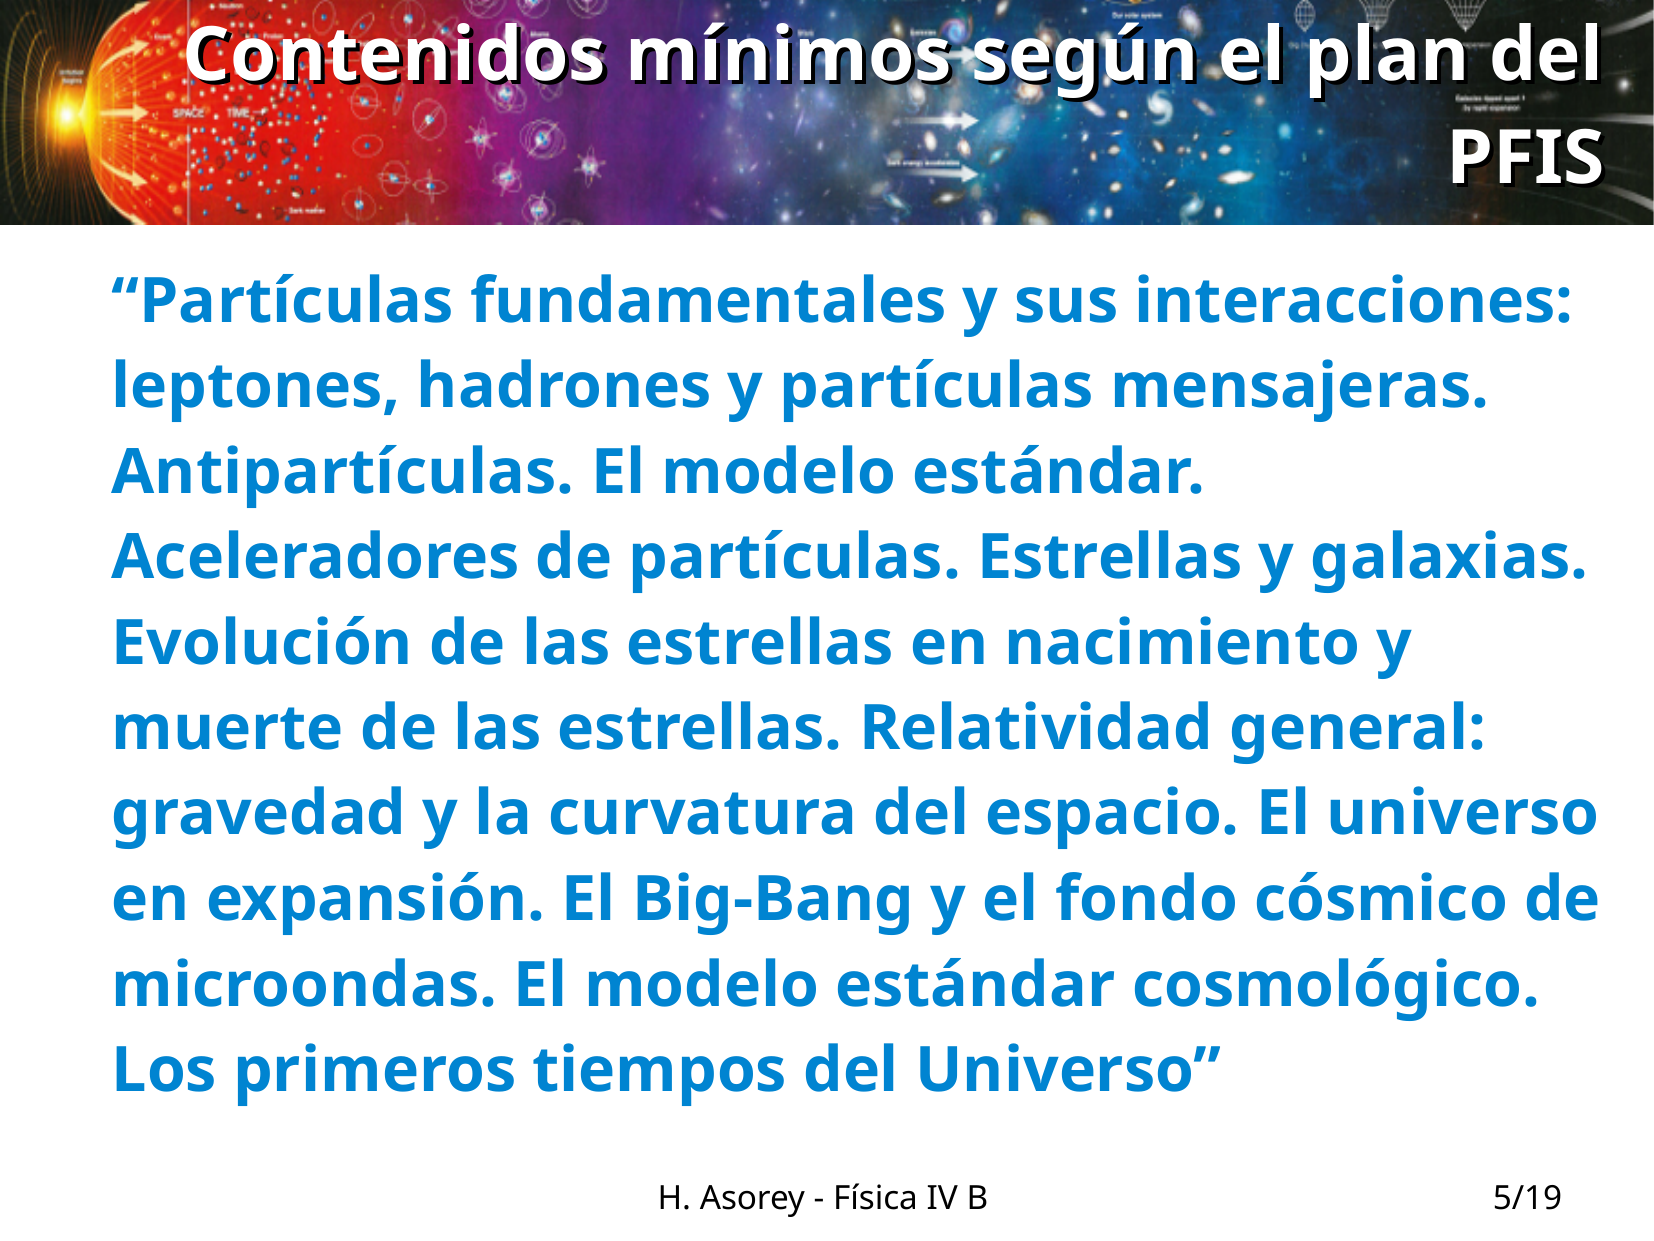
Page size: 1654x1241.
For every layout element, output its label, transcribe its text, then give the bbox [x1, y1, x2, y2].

title Contenidos mínimos según el plan del PFIS [45, 15, 1606, 191]
picture [0, 0, 1654, 225]
list “Partículas fundamentales y sus interacciones: leptones, hadrones y partículas mensajeras. Antipartículas. El modelo estándar. Aceleradores de partículas. Estrellas y galaxias. Evolución de las estrellas en nacimiento y muerte de las estrellas. Relatividad general: gravedad y la curvatura del espacio. El universo en expansión. El Big-Bang y el fondo cósmico de microondas. El modelo estándar cosmológico. Los primeros tiempos del Universo” [45, 255, 1606, 1156]
